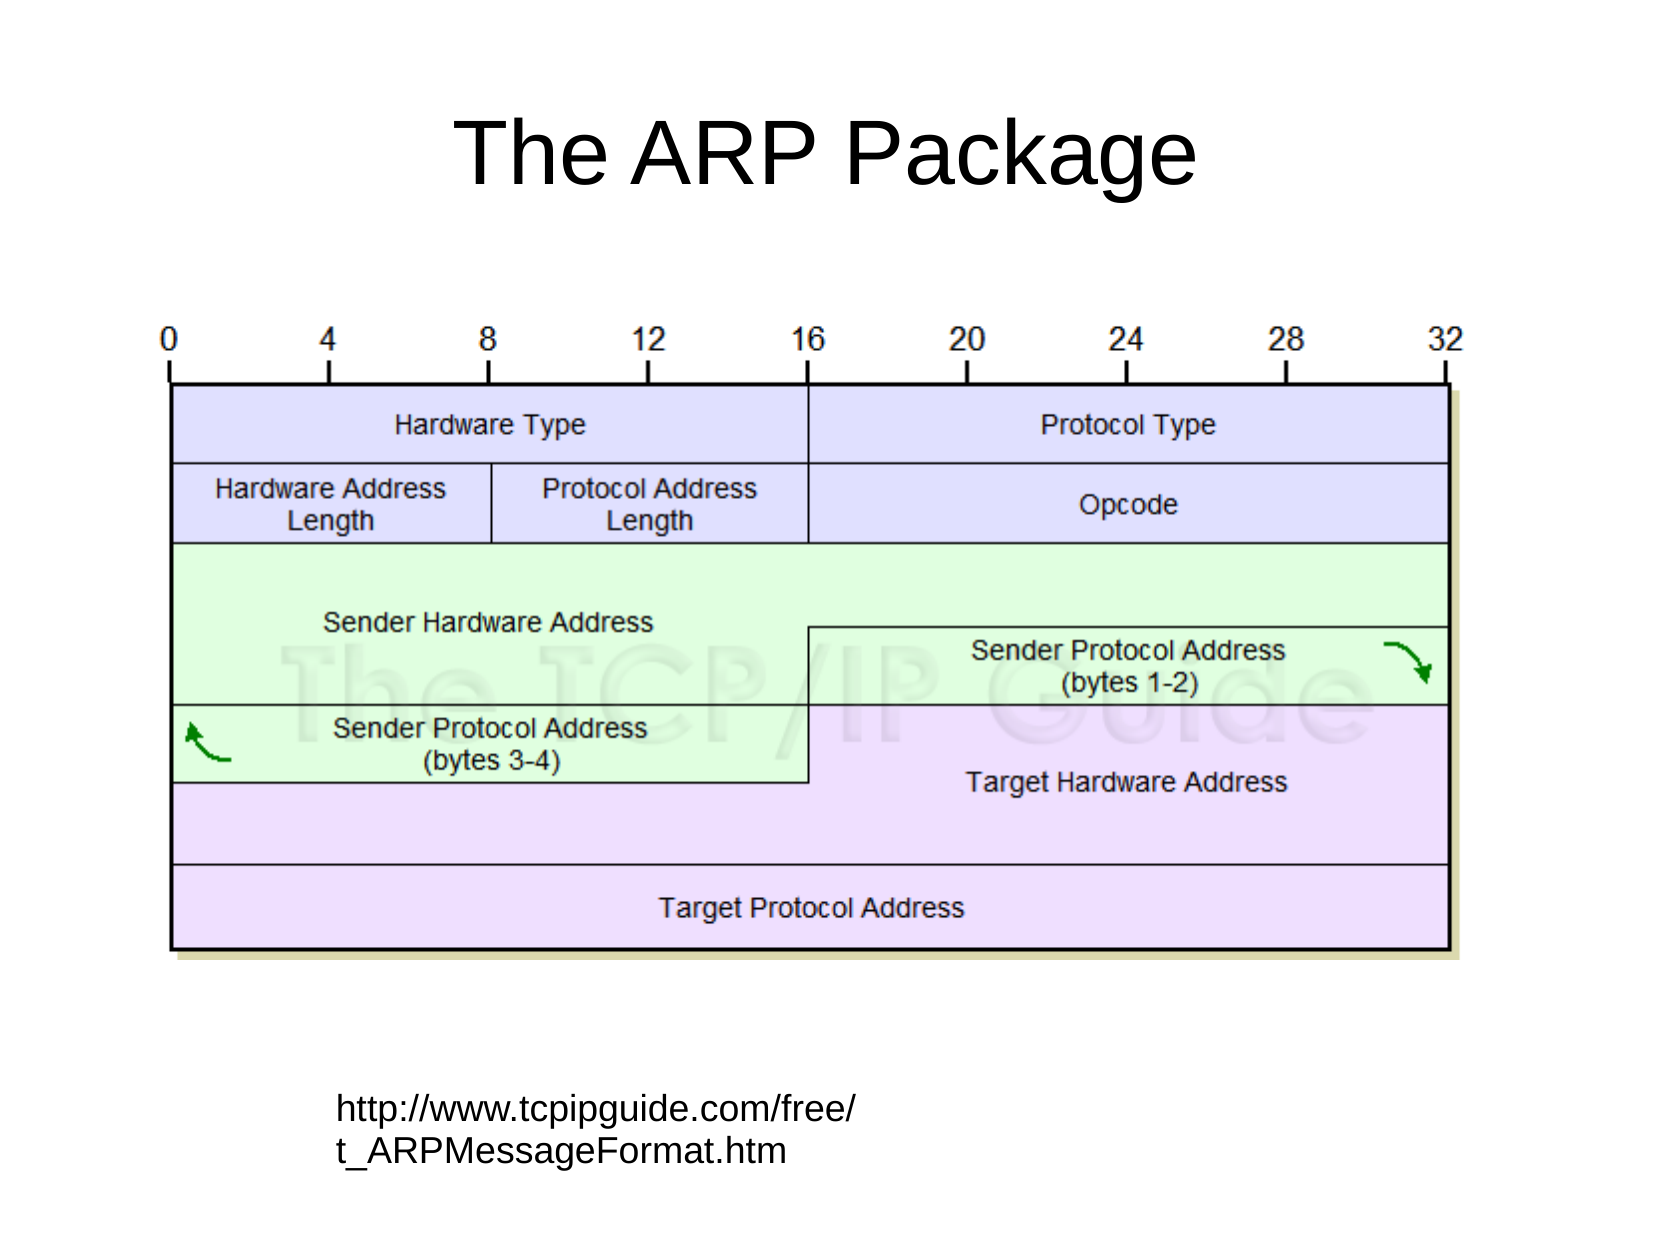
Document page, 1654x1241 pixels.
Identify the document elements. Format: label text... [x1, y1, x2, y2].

text_box http://www.tcpipguide.com/free/t_ARPMessageFormat.htm [321, 1080, 1321, 1137]
picture [150, 299, 1494, 961]
title The ARP Package [82, 49, 1571, 257]
